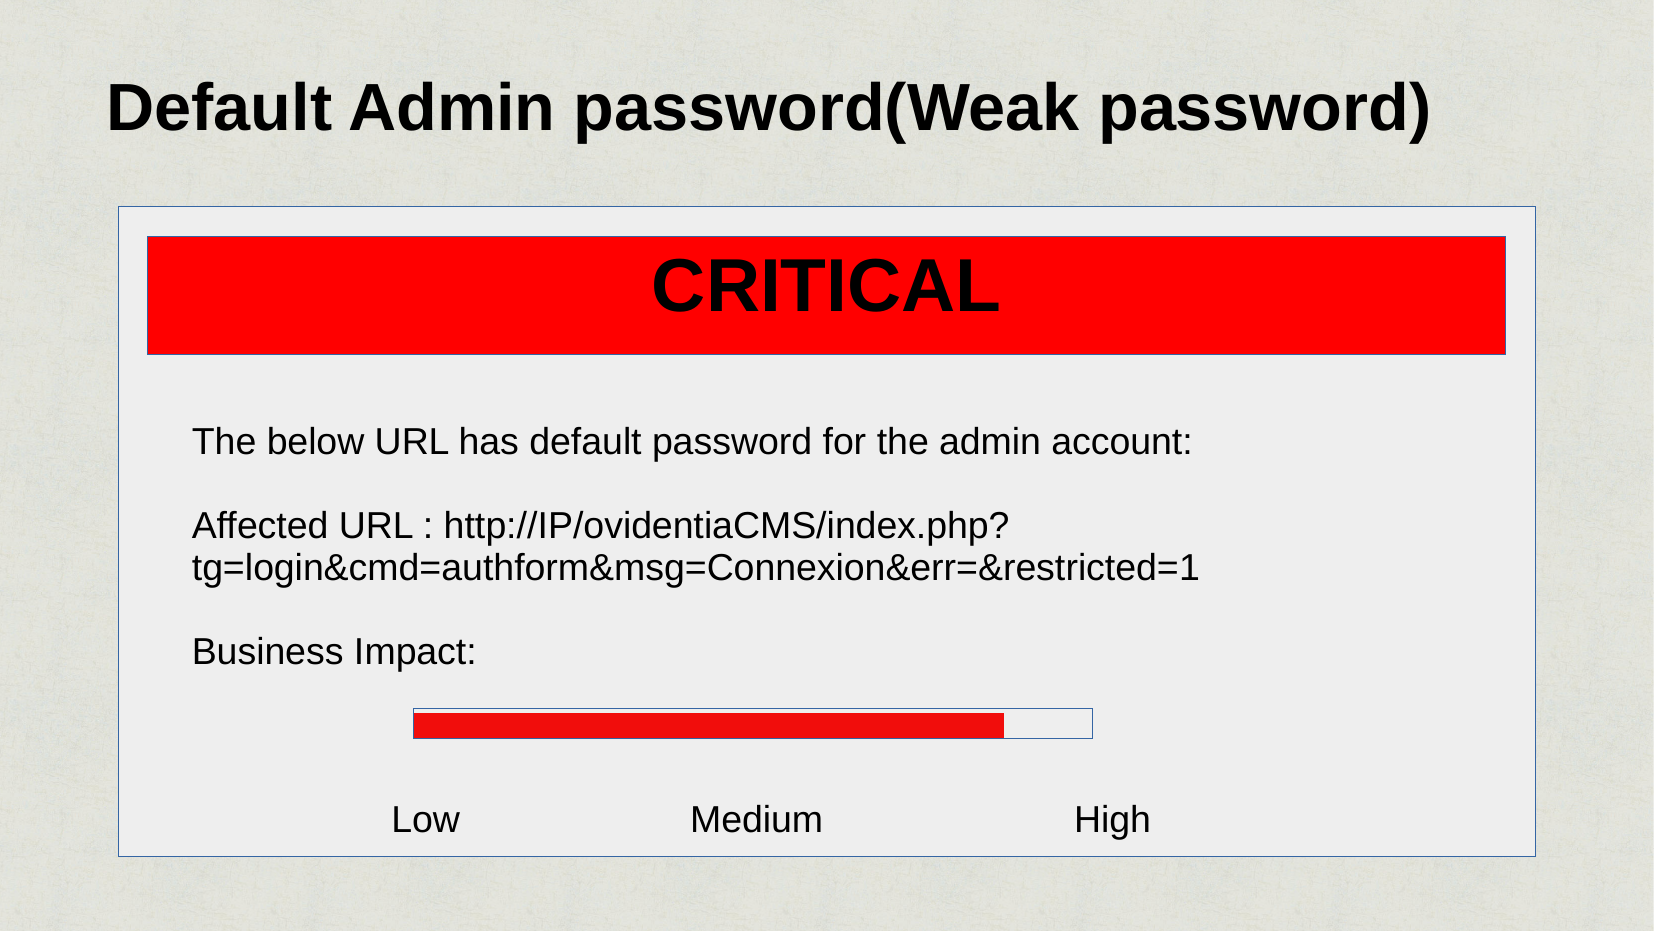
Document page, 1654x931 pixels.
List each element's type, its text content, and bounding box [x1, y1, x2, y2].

text_box The below URL has default password for the admin account: Affected URL : http://IP/ovidentiaCMS/index.php?tg=login&cmd=authform&msg=Connexion&err=&restricted=1 Business Impact: Low Medium High [177, 413, 1477, 849]
text_box CRITICAL [147, 236, 1506, 355]
picture [0, 0, 1654, 931]
title Default Admin password(Weak password) [106, 29, 1595, 185]
text_box [118, 206, 1536, 857]
